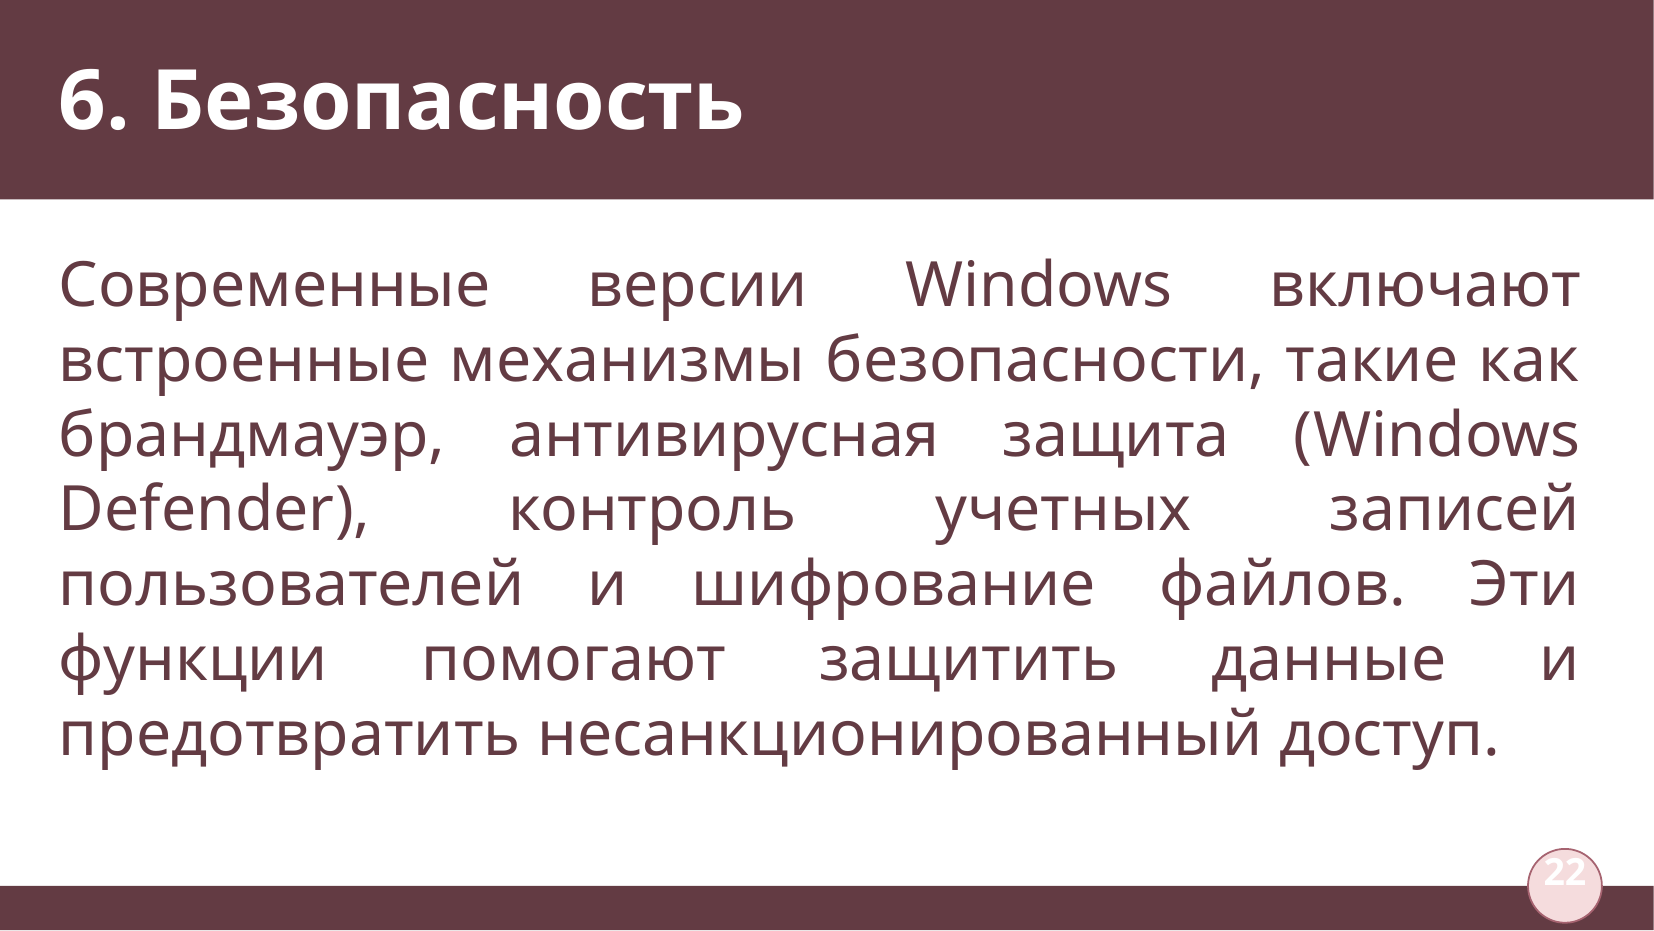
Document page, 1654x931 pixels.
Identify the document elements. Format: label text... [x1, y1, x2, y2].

list Современные версии Windows включают встроенные механизмы безопасности, такие как брандмауэр, антивирусная защита (Windows Defender), контроль учетных записей пользователей и шифрование файлов. Эти функции помогают защитить данные и предотвратить несанкционированный доступ. [59, 243, 1595, 864]
title 6. Безопасность [59, 37, 1595, 155]
